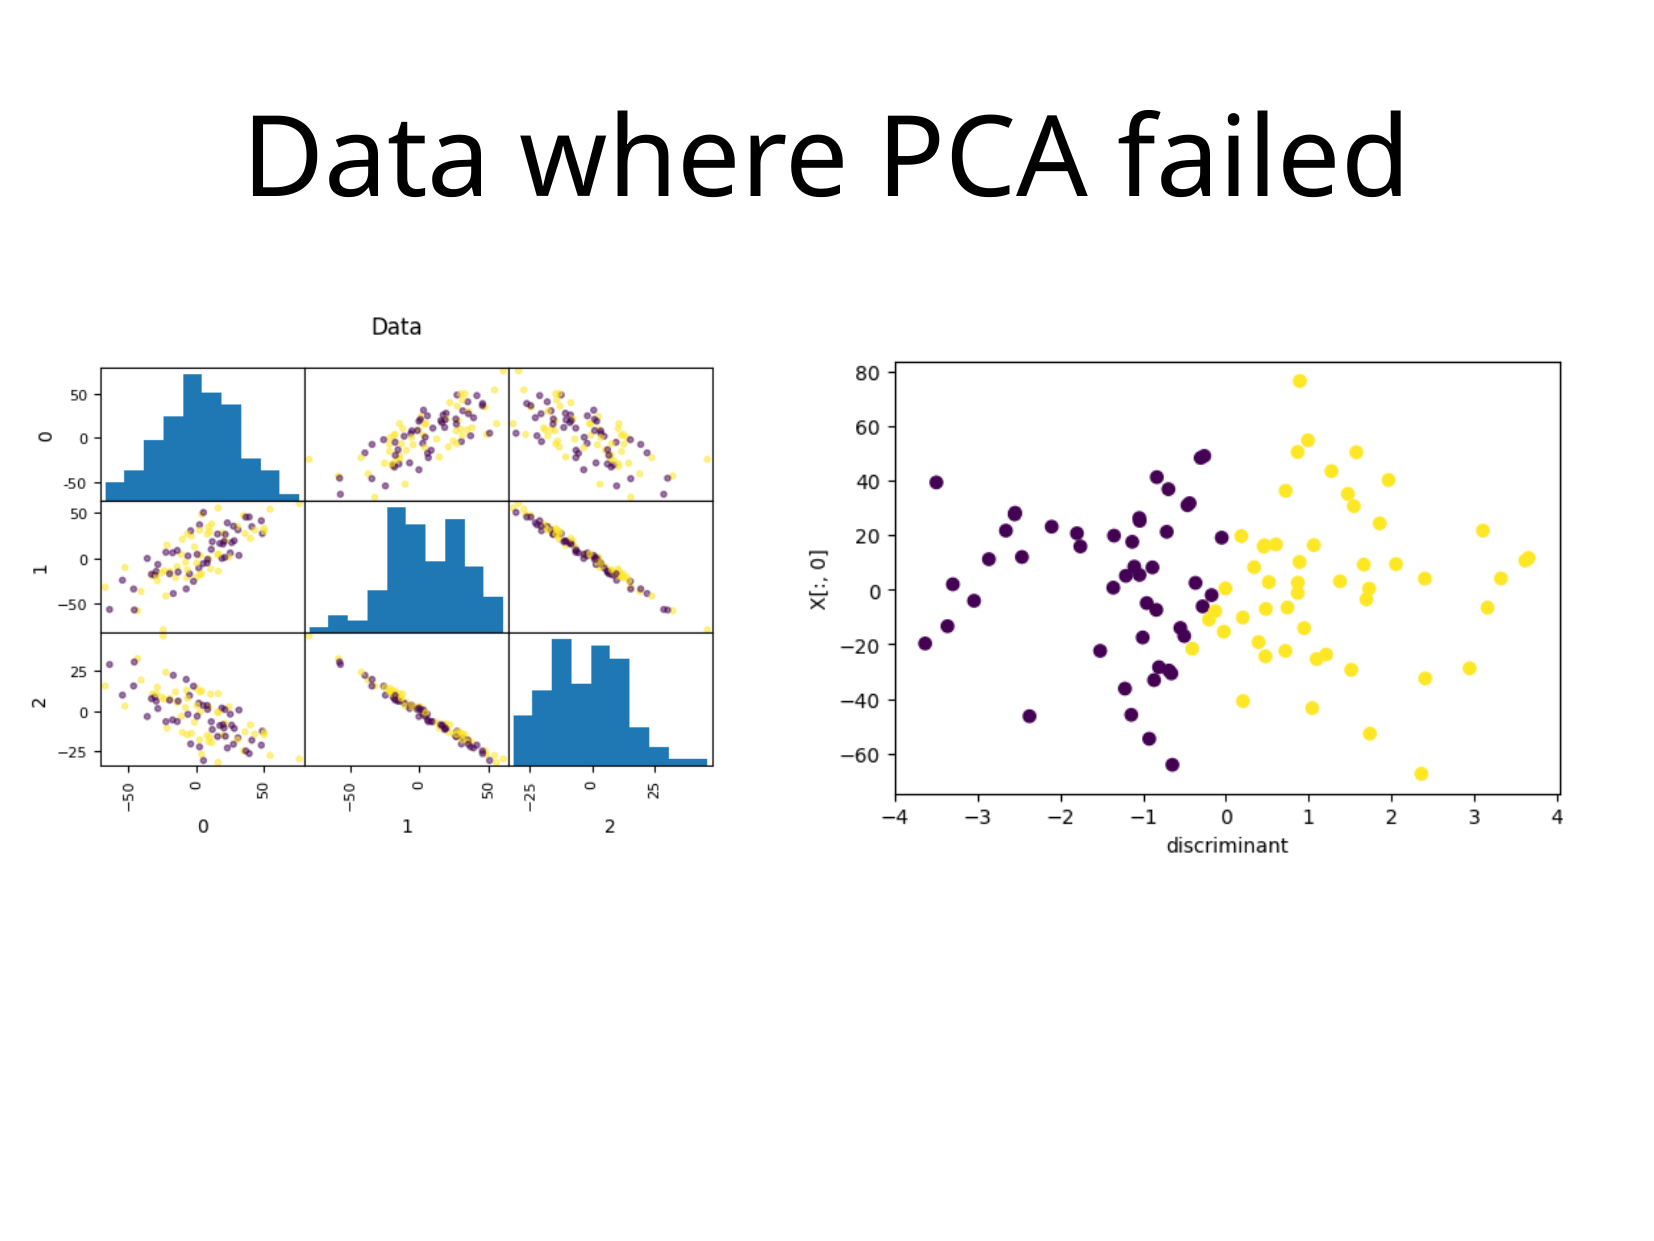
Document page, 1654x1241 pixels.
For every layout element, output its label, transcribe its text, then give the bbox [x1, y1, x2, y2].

picture [795, 329, 1603, 871]
title Data where PCA failed [82, 49, 1571, 257]
picture [15, 290, 752, 846]
